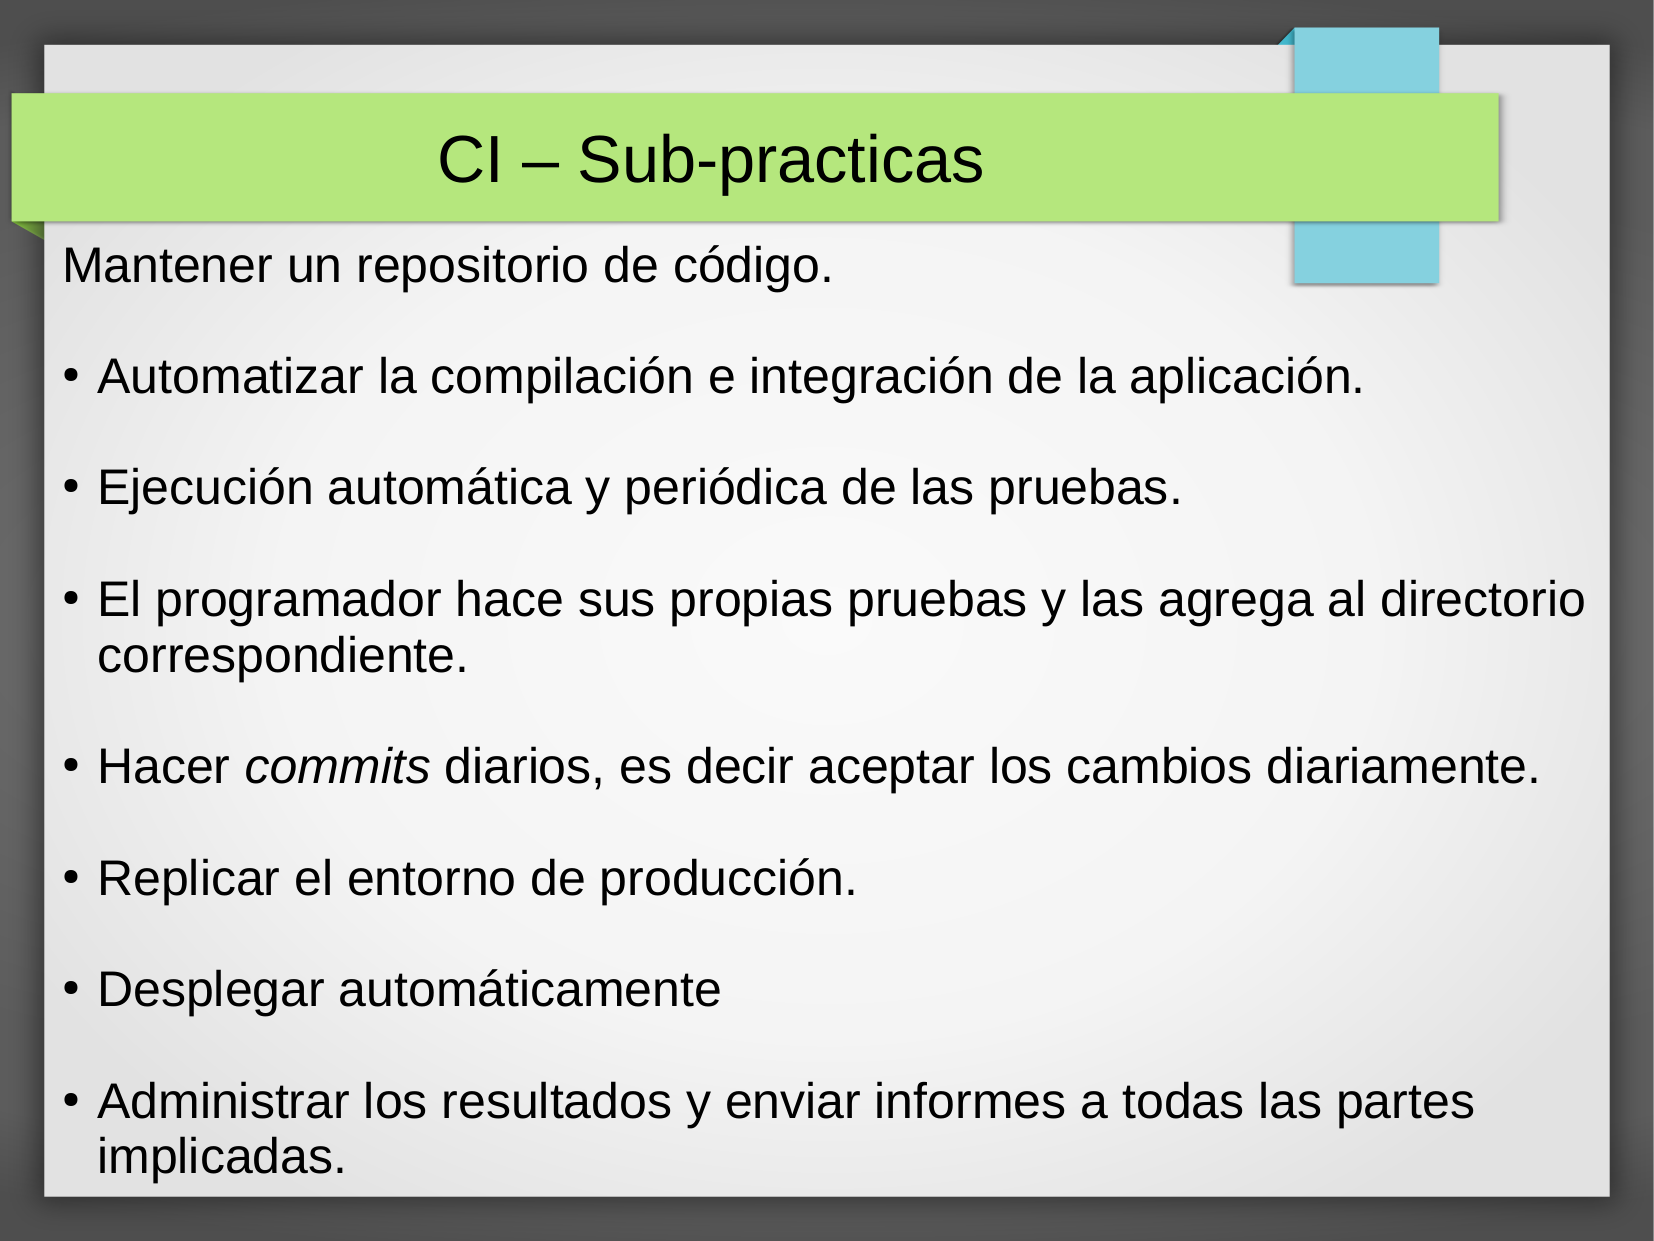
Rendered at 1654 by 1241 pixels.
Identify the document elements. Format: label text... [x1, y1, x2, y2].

text_box Mantener un repositorio de código. Automatizar la compilación e integración de la aplicación. Ejecución automática y periódica de las pruebas. El programador hace sus propias pruebas y las agrega al directorio correspondiente. Hacer commits diarios, es decir aceptar los cambios diariamente. Replicar el entorno de producción. Desplegar automáticamente Administrar los resultados y enviar informes a todas las partes implicadas. [47, 229, 1619, 1205]
text_box CI – Sub-practicas [23, 115, 1418, 225]
picture [0, 0, 1654, 1241]
